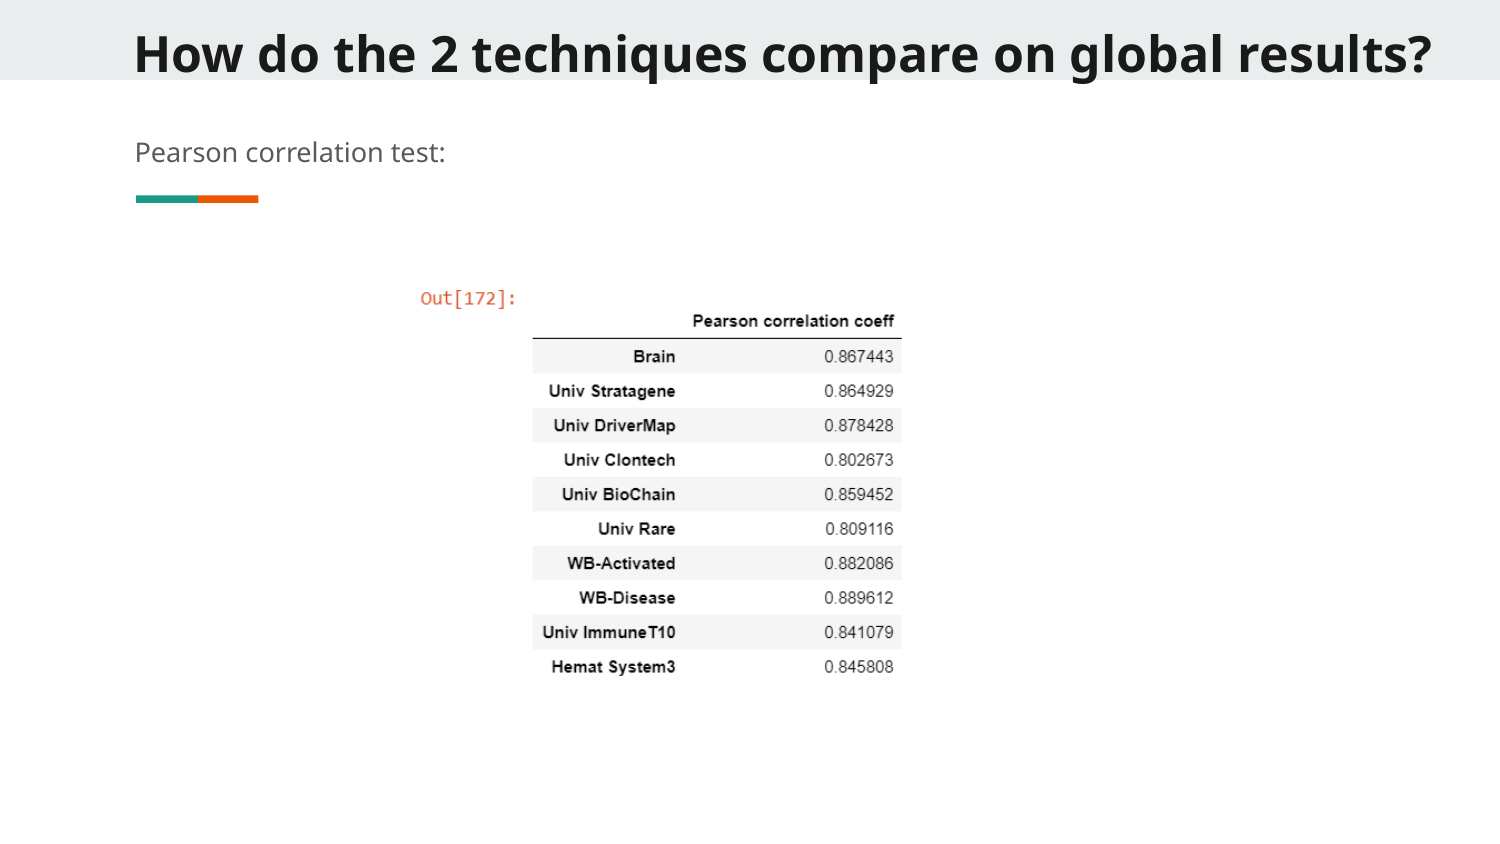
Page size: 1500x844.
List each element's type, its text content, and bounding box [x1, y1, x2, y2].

picture [394, 282, 965, 697]
list Pearson correlation test: [119, 116, 563, 183]
title How do the 2 techniques compare on global results? [63, 6, 1500, 112]
